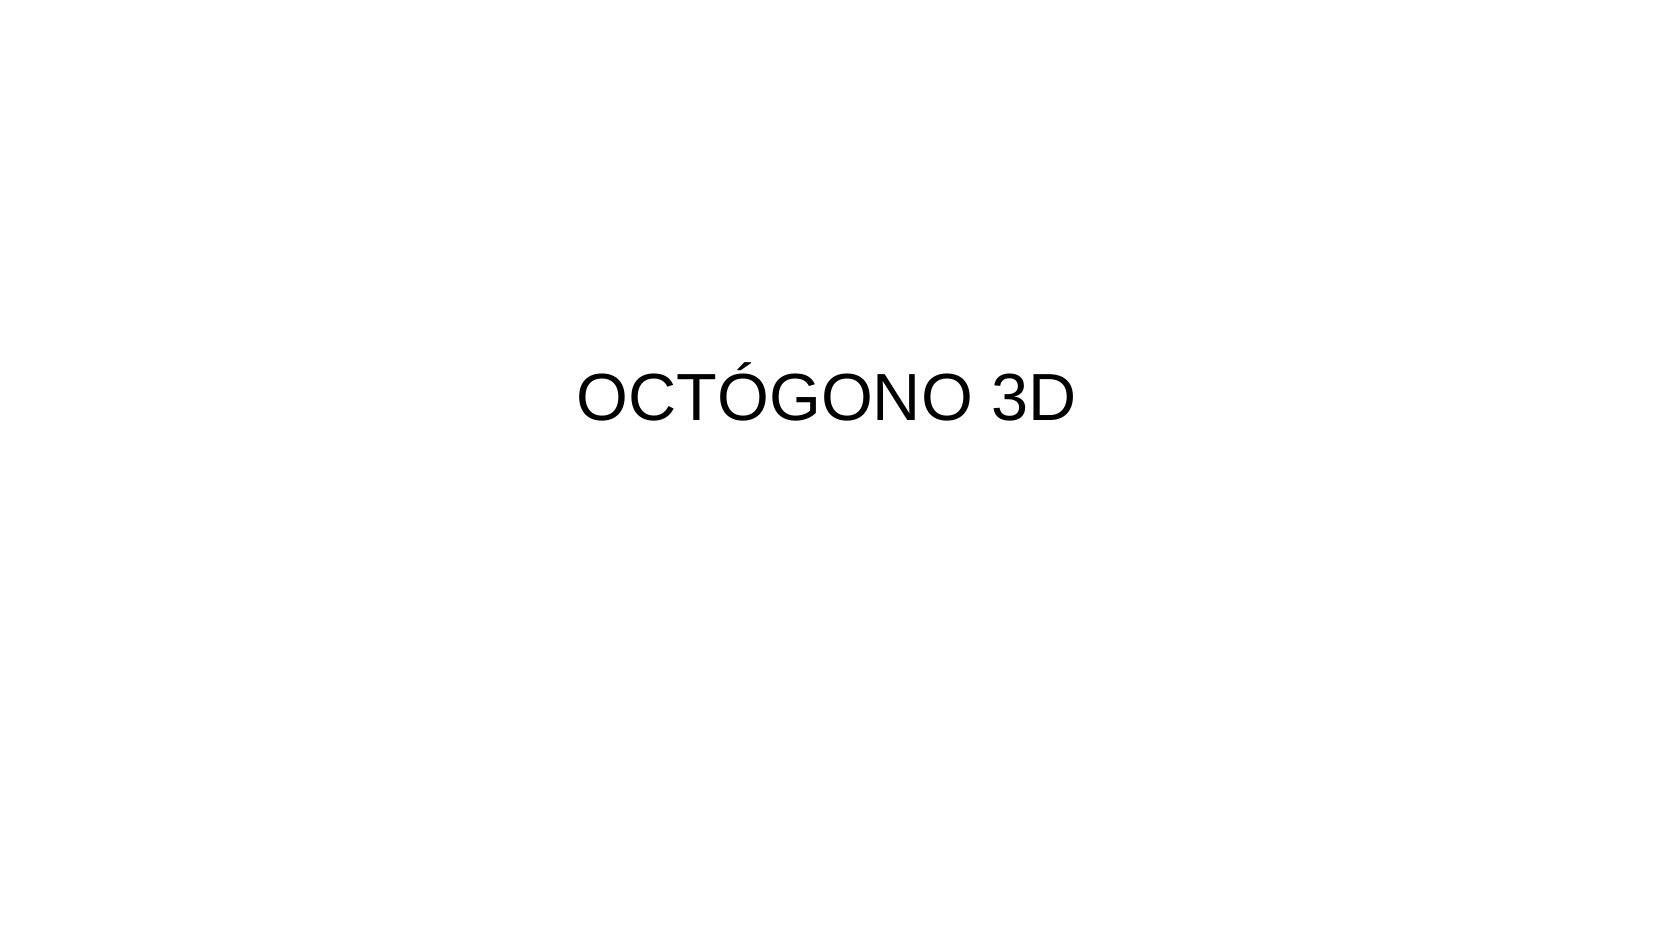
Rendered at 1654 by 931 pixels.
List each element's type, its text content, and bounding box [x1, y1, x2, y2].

subtitle OCTÓGONO 3D [82, 37, 1571, 757]
